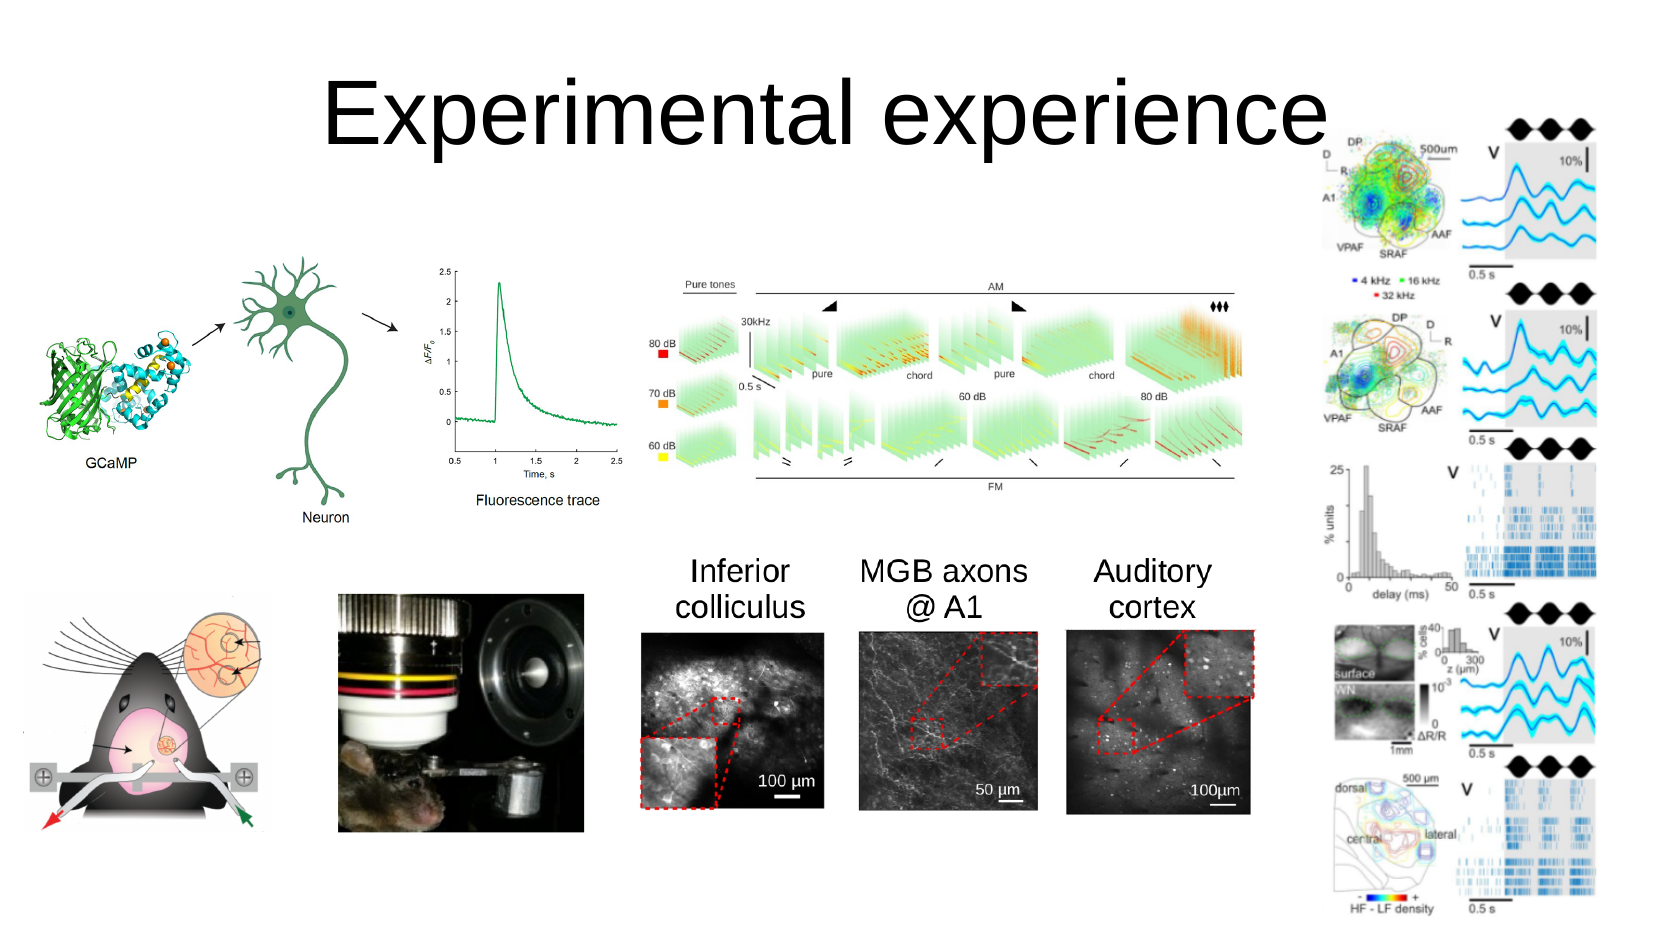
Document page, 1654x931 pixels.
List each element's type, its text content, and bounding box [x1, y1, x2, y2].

picture [334, 590, 591, 839]
picture [1322, 106, 1607, 920]
title Experimental experience [82, 35, 1571, 191]
picture [23, 236, 1264, 831]
picture [23, 590, 277, 832]
